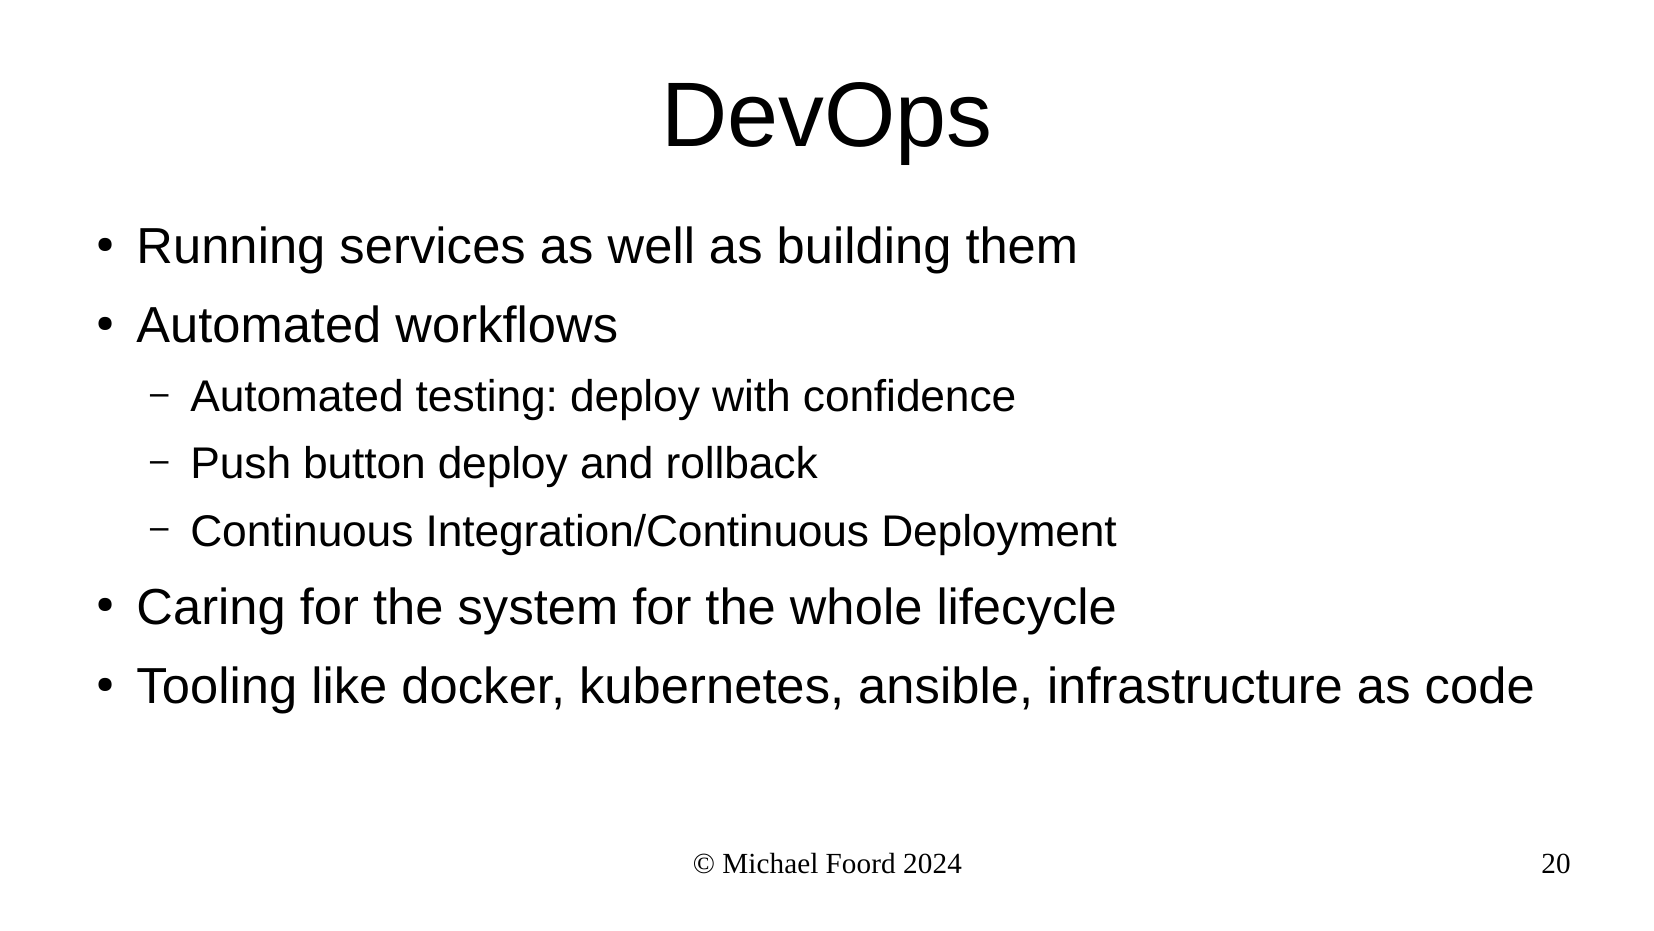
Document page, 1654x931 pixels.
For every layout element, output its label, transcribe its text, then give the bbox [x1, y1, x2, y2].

list Running services as well as building them Automated workflows Automated testing: deploy with confidence Push button deploy and rollback Continuous Integration/Continuous Deployment Caring for the system for the whole lifecycle Tooling like docker, kubernetes, ansible, infrastructure as code [82, 217, 1571, 758]
title DevOps [82, 37, 1571, 193]
